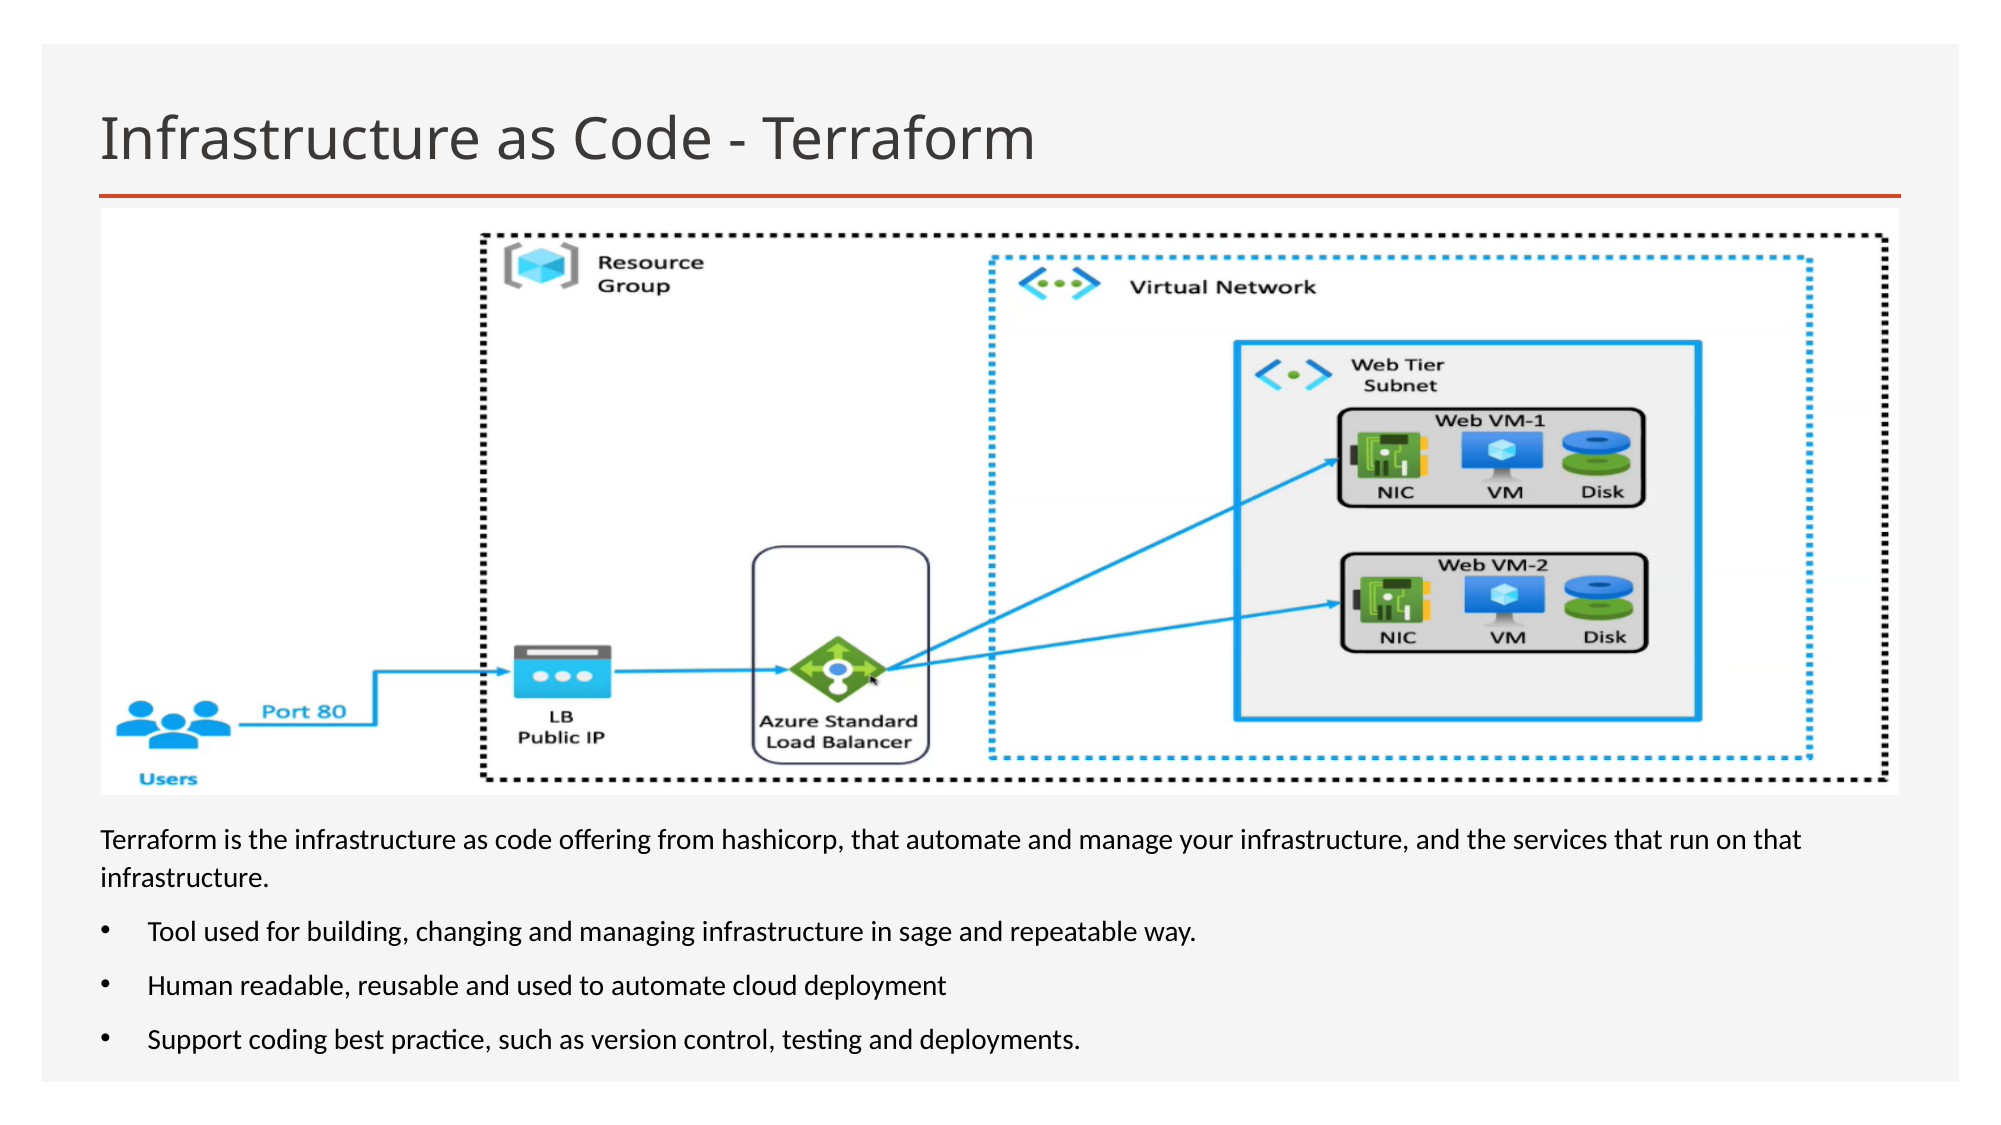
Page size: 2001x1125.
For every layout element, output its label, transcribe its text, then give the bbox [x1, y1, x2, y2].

title Infrastructure as Code - Terraform [85, 73, 1214, 179]
picture [101, 208, 1899, 795]
text_box Terraform is the infrastructure as code offering from hashicorp, that automate and manage your infrastructure, and the services that run on that infrastructure. Tool used for building, changing and managing infrastructure in sage and repeatable way. Human readable, reusable and used to automate cloud deployment Support coding best practice, such as version control, testing and deployments. [86, 811, 1899, 1063]
